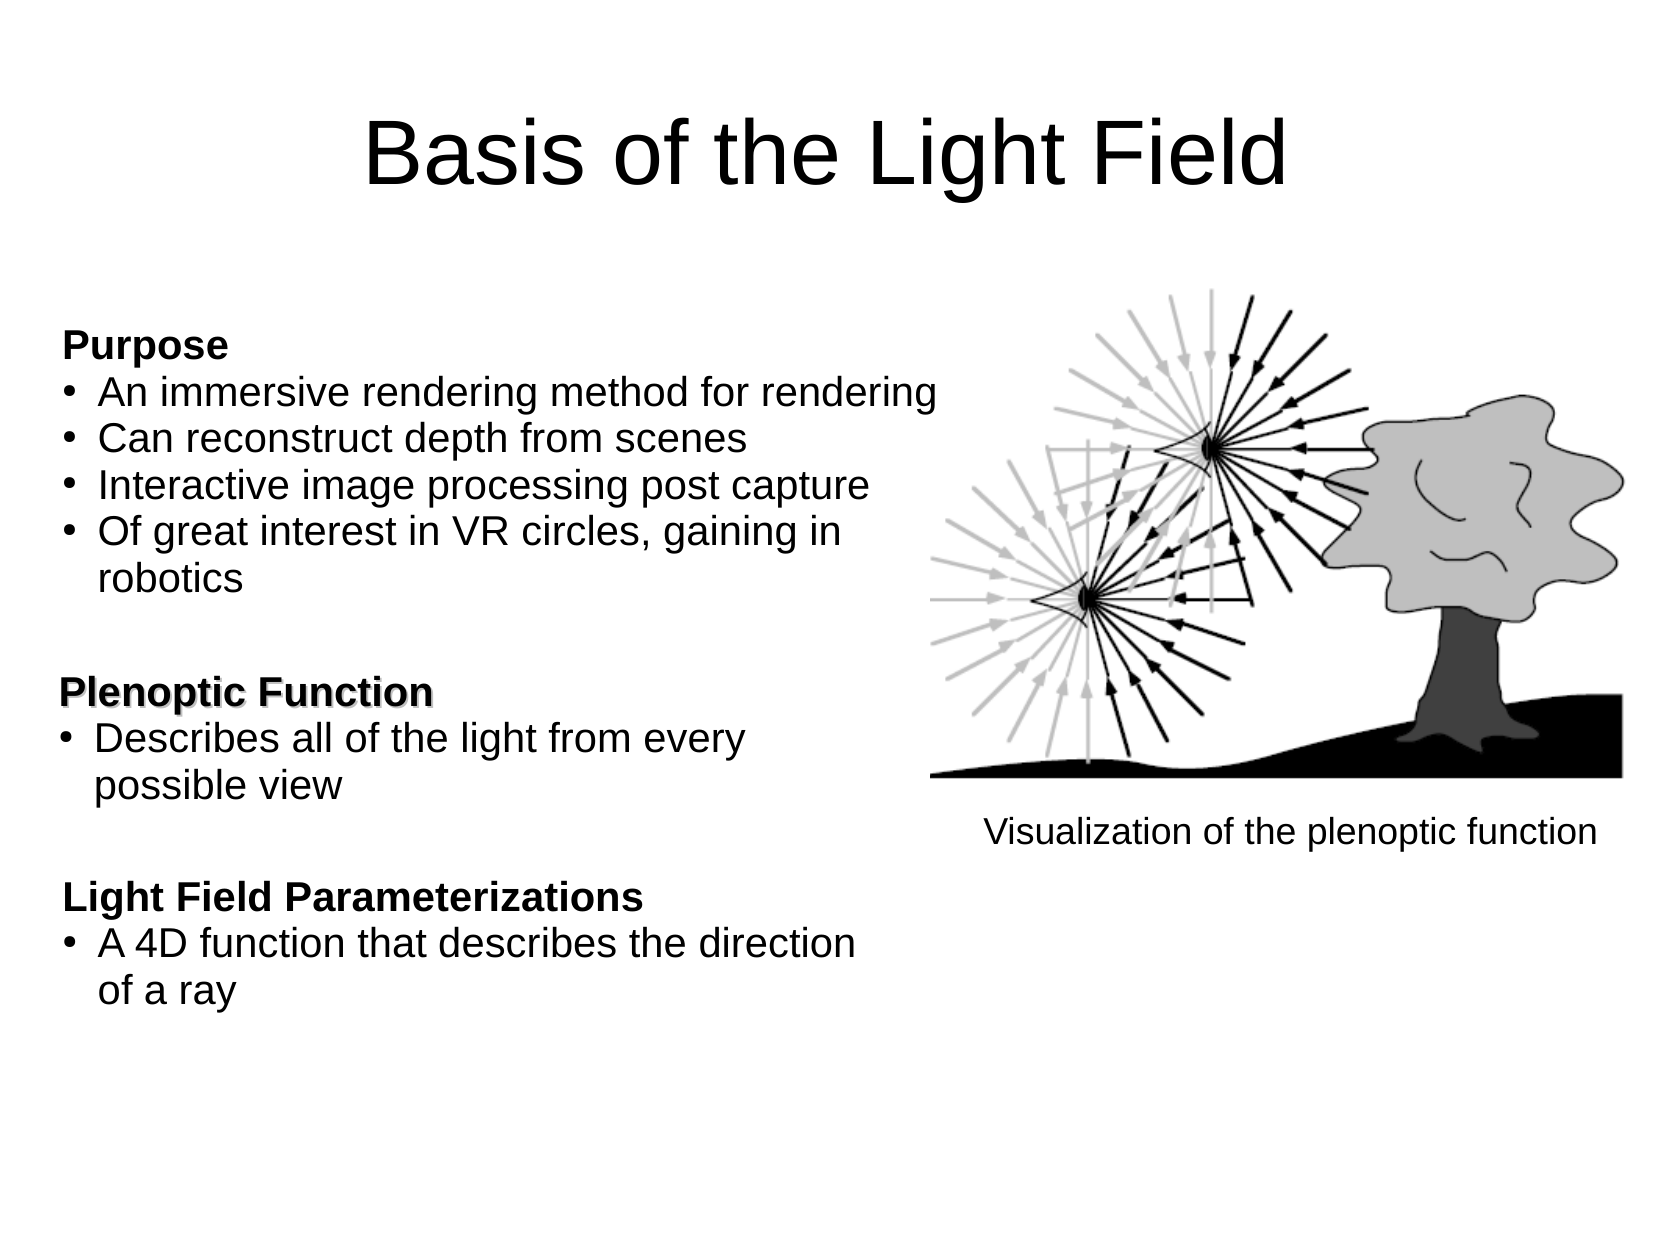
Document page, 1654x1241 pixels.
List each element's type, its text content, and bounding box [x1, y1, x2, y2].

text_box Light Field Parameterizations A 4D function that describes the direction of a ray [47, 866, 872, 1127]
text_box Plenoptic Function Describes all of the light from every possible view [43, 661, 762, 1016]
text_box Visualization of the plenoptic function [968, 803, 1613, 860]
picture [930, 287, 1630, 780]
title Basis of the Light Field [82, 49, 1571, 257]
text_box Purpose An immersive rendering method for rendering Can reconstruct depth from scenes Interactive image processing post capture Of great interest in VR circles, gaining in robotics [47, 314, 953, 612]
